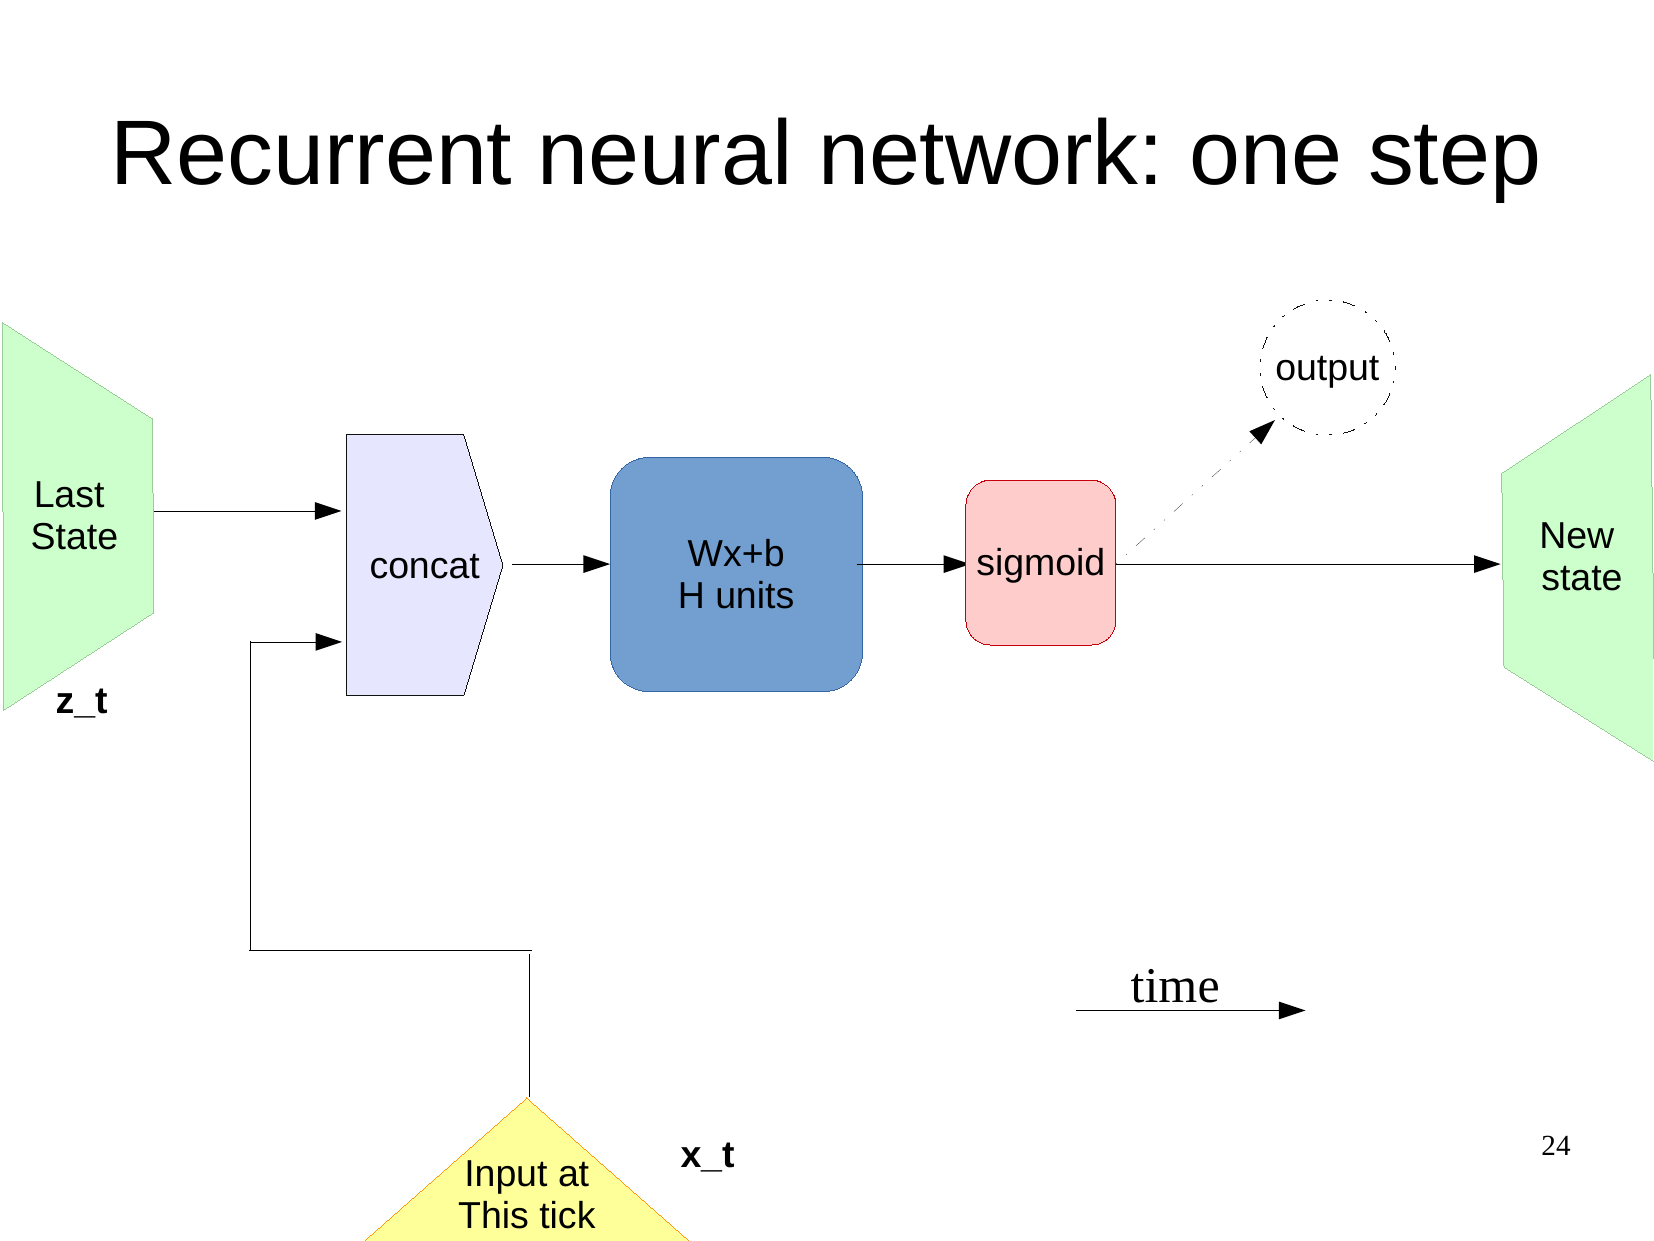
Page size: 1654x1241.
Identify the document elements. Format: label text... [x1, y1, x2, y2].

text_box time [1115, 957, 1235, 1014]
text_box [3, 649, 98, 711]
text_box x_t [665, 1125, 750, 1183]
text_box z_t [13, 672, 151, 729]
text_box [1501, 374, 1653, 507]
text_box output [1260, 300, 1396, 436]
text_box Input at This tick [364, 1097, 690, 1241]
title Recurrent neural network: one step [82, 49, 1571, 257]
text_box Last State [0, 466, 169, 649]
text_box New state [1483, 507, 1654, 606]
text_box [1503, 606, 1654, 762]
text_box concat [346, 434, 503, 696]
text_box Wx+b H units [610, 457, 863, 692]
text_box sigmoid [965, 480, 1116, 646]
text_box [2, 322, 153, 466]
